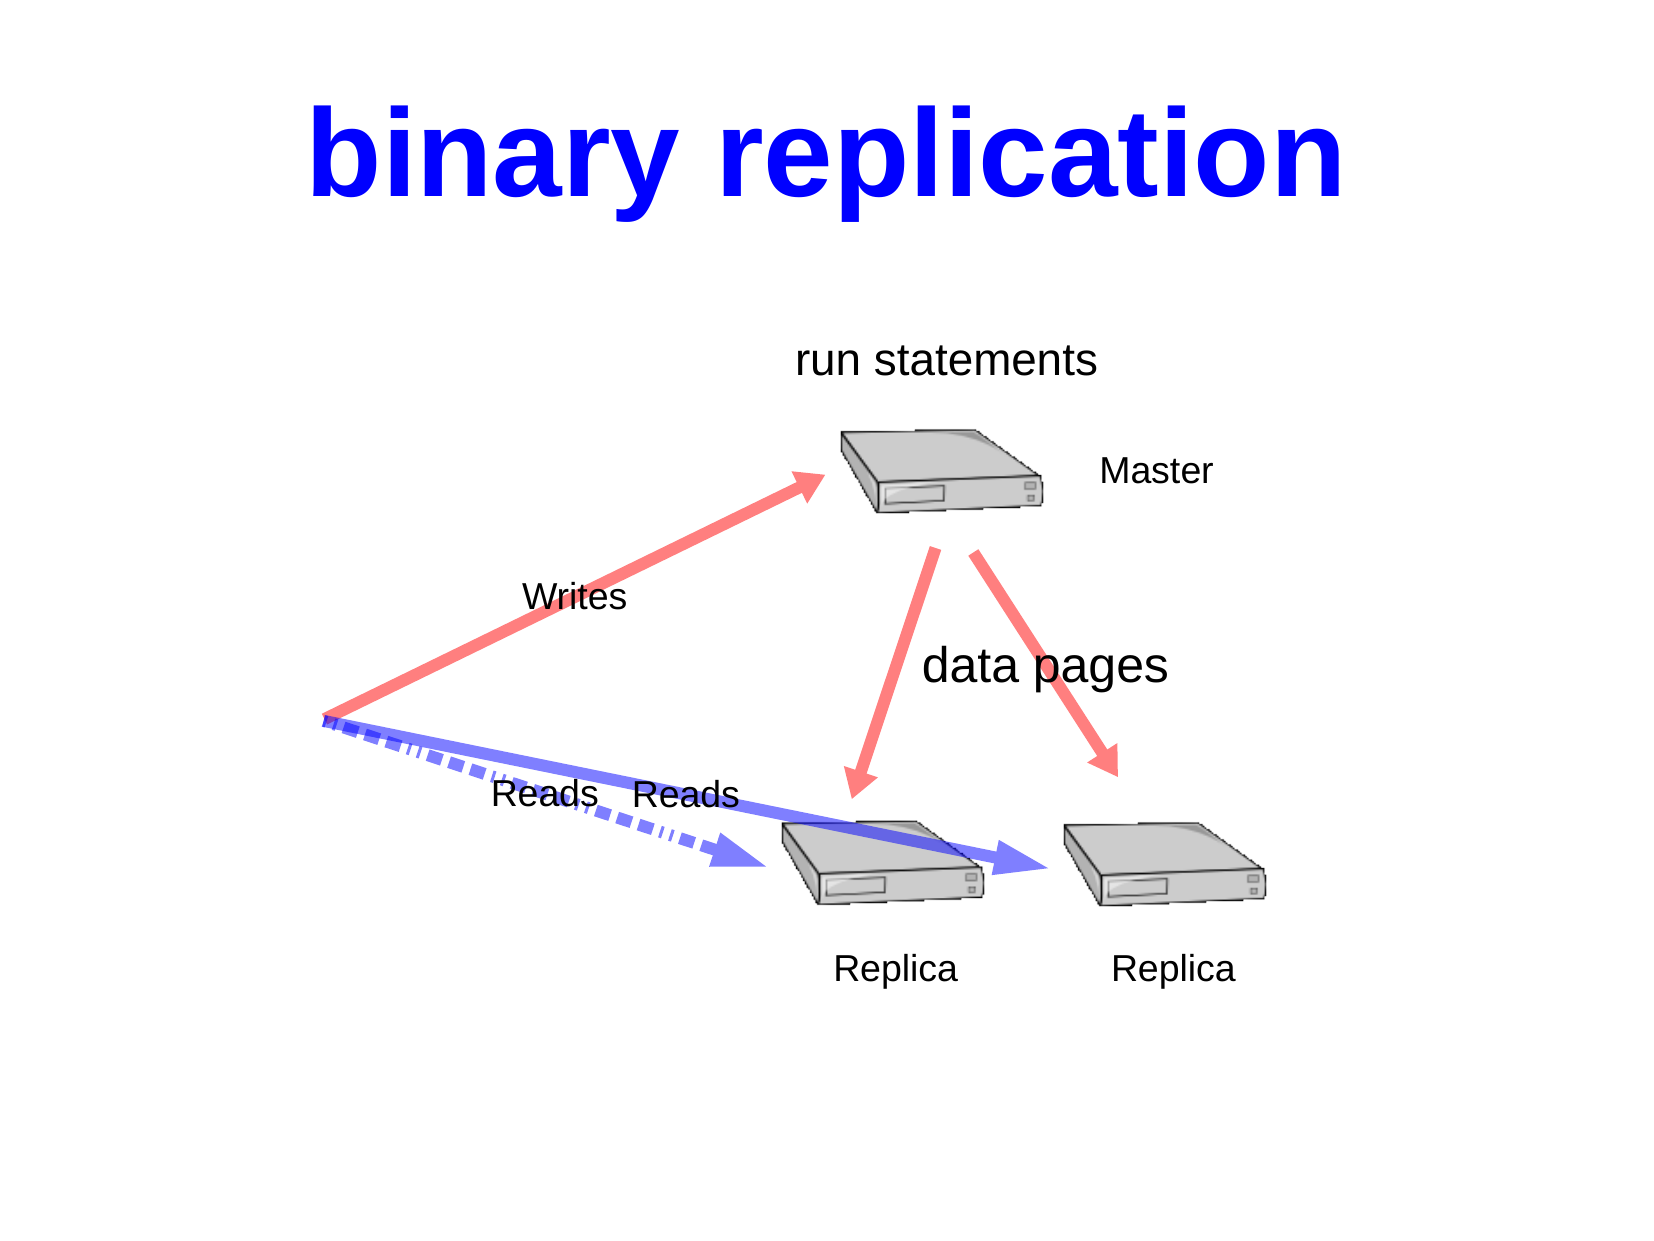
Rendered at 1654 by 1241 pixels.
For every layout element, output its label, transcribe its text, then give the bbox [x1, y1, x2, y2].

text_box Replica [818, 940, 973, 1092]
picture [766, 818, 992, 975]
picture [825, 393, 1051, 583]
picture [1048, 760, 1274, 976]
text_box Master [1084, 441, 1229, 499]
picture [766, 758, 992, 850]
title binary replication [82, 49, 1571, 257]
text_box Replica [1096, 939, 1251, 997]
text_box run statements [780, 326, 1118, 393]
